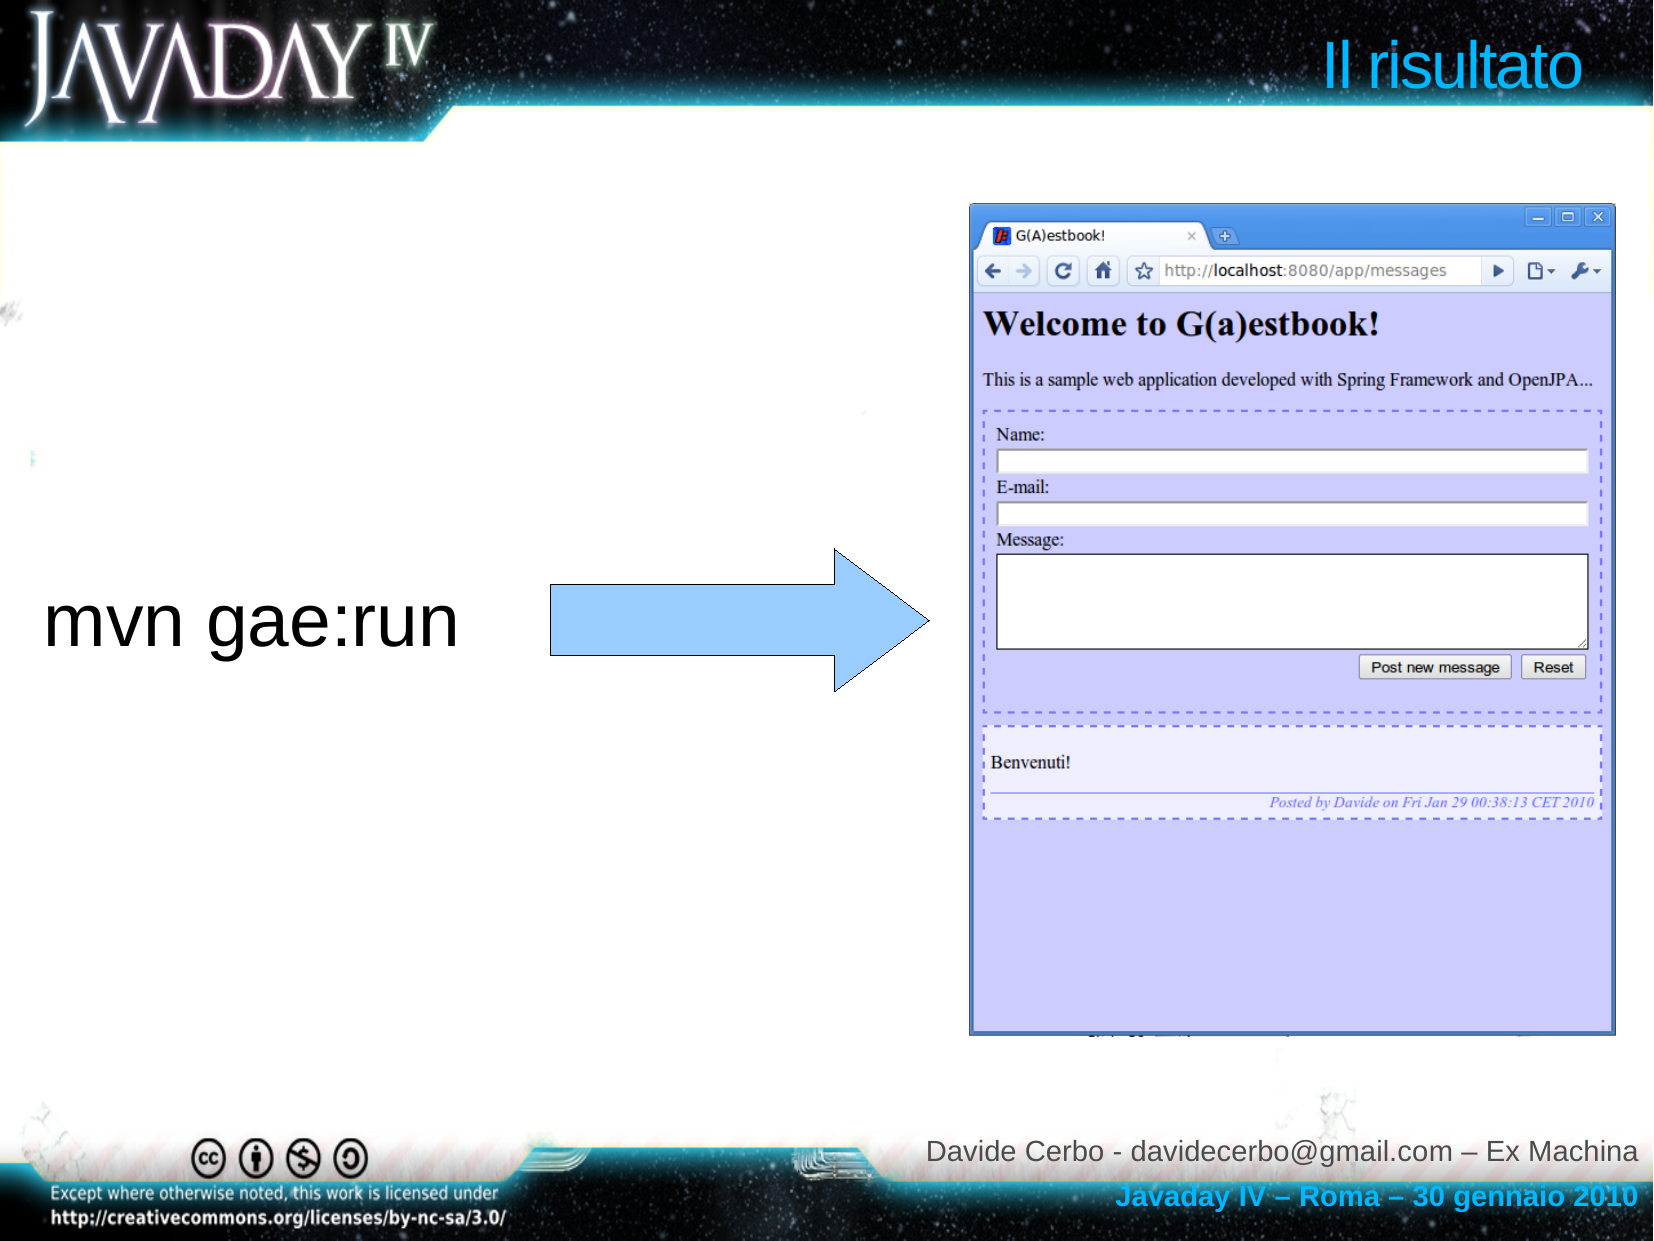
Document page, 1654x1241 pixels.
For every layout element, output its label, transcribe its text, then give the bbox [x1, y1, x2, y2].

text_box [550, 548, 930, 692]
picture [0, 0, 1653, 1241]
title Il risultato [108, 14, 1585, 117]
text_box mvn gae:run [28, 570, 476, 670]
